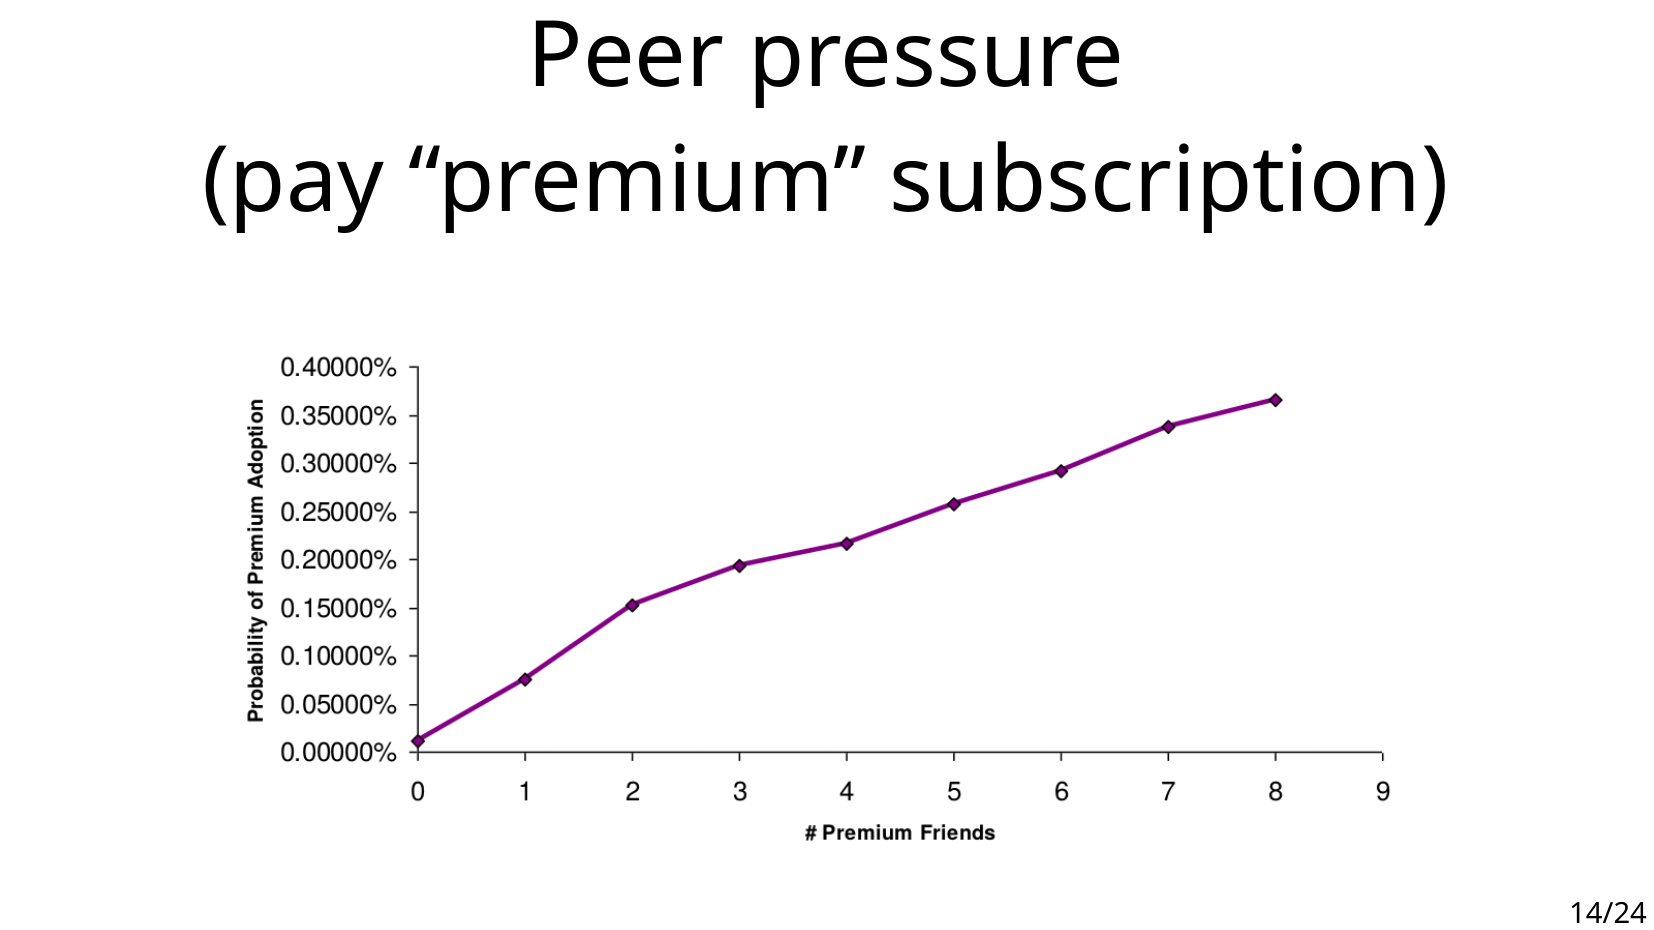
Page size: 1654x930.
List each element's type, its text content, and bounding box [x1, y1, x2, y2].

picture [210, 287, 1411, 878]
title Peer pressure (pay “premium” subscription) [82, 1, 1571, 225]
